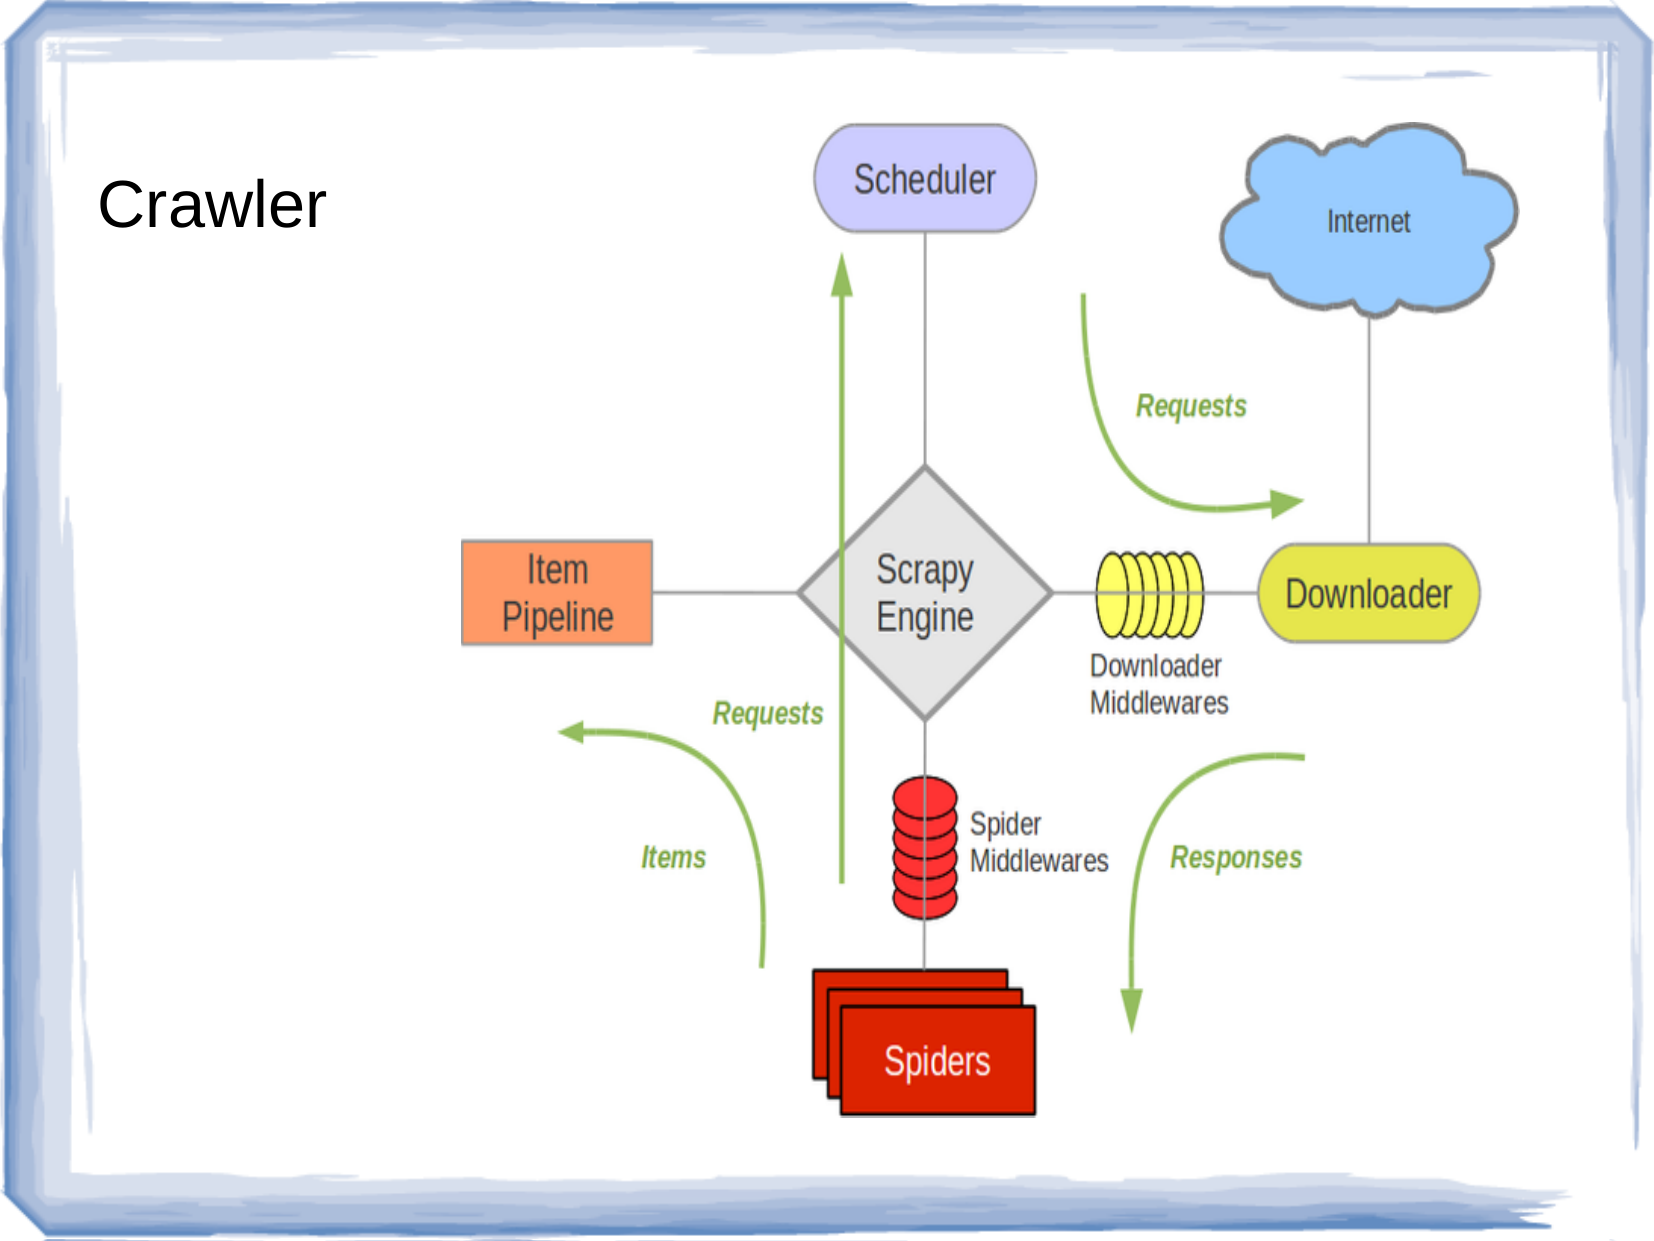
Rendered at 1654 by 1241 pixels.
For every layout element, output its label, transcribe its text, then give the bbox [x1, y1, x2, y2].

title Crawler [82, 49, 1571, 257]
list [82, 289, 1571, 1188]
picture [0, 0, 1654, 1241]
